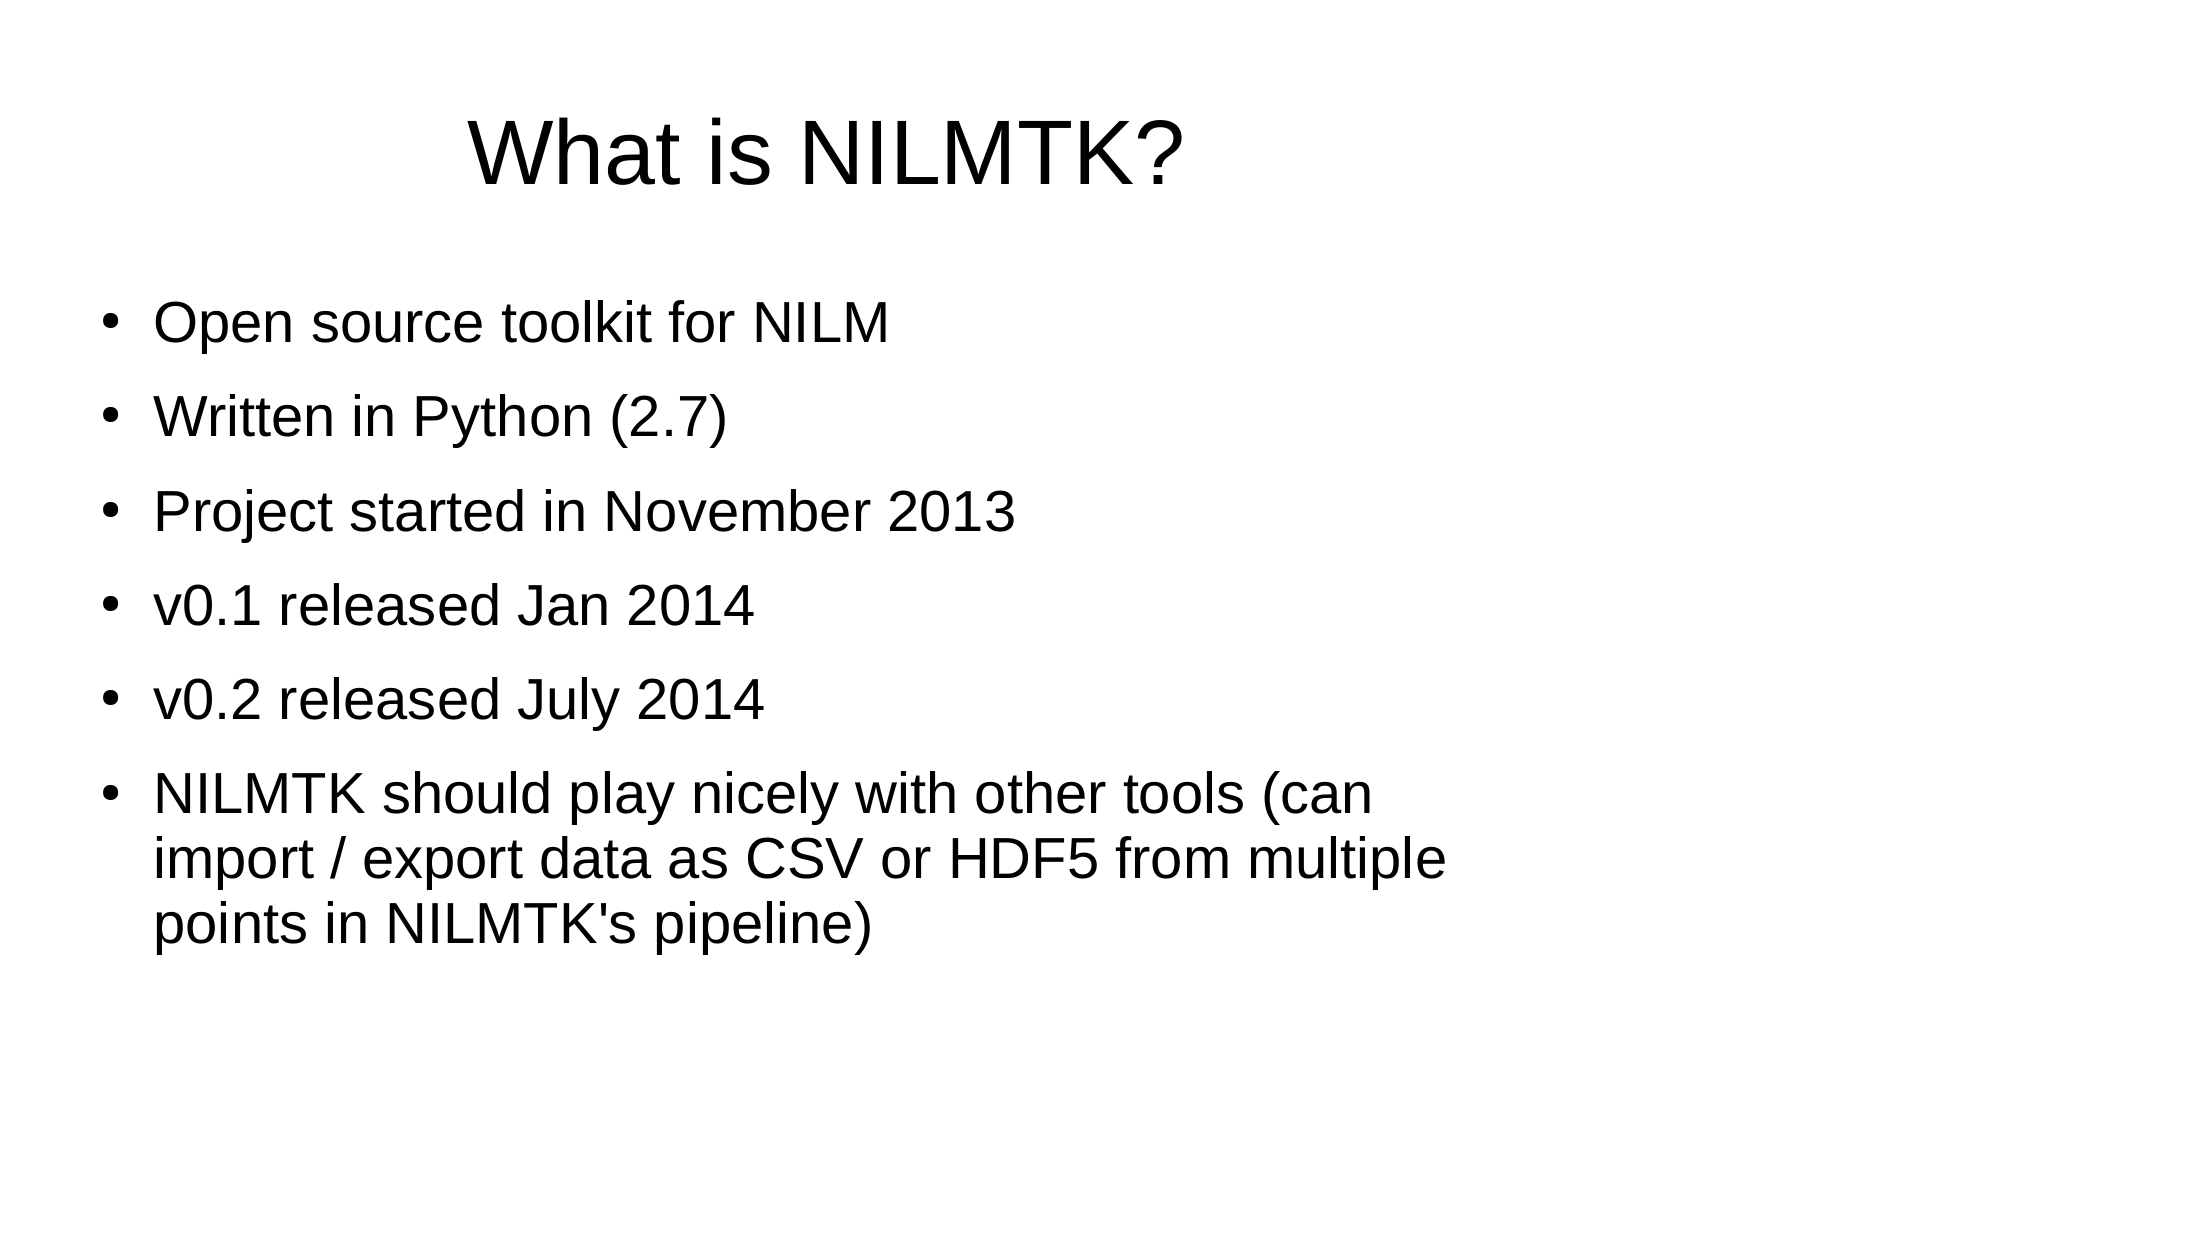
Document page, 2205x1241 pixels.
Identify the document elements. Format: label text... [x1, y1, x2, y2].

list Open source toolkit for NILM Written in Python (2.7) Project started in November 2013 v0.1 released Jan 2014 v0.2 released July 2014 NILMTK should play nicely with other tools (can import / export data as CSV or HDF5 from multiple points in NILMTK's pipeline) [82, 290, 1571, 1010]
title What is NILMTK? [82, 49, 1571, 257]
